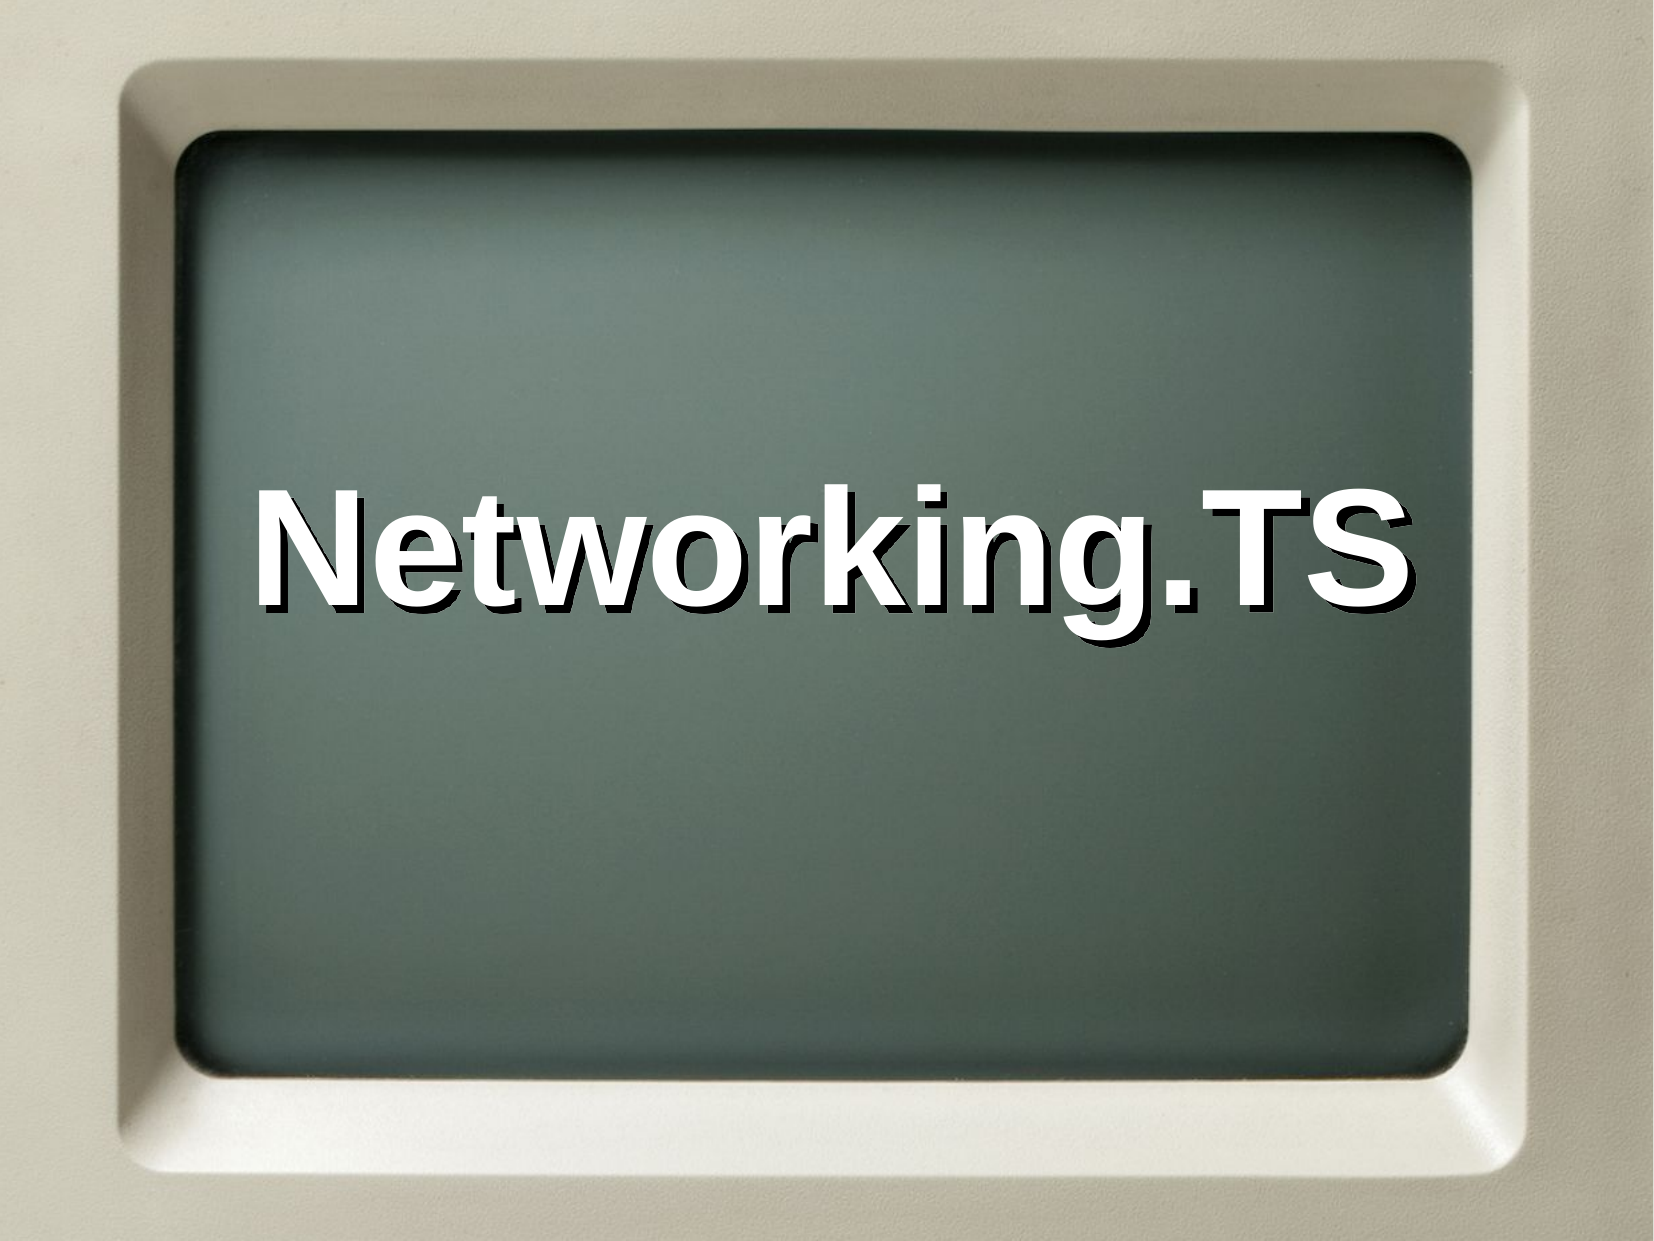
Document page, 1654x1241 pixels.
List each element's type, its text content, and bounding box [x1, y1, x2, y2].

picture [0, 0, 1654, 1241]
title Networking.TS [195, 405, 1471, 691]
